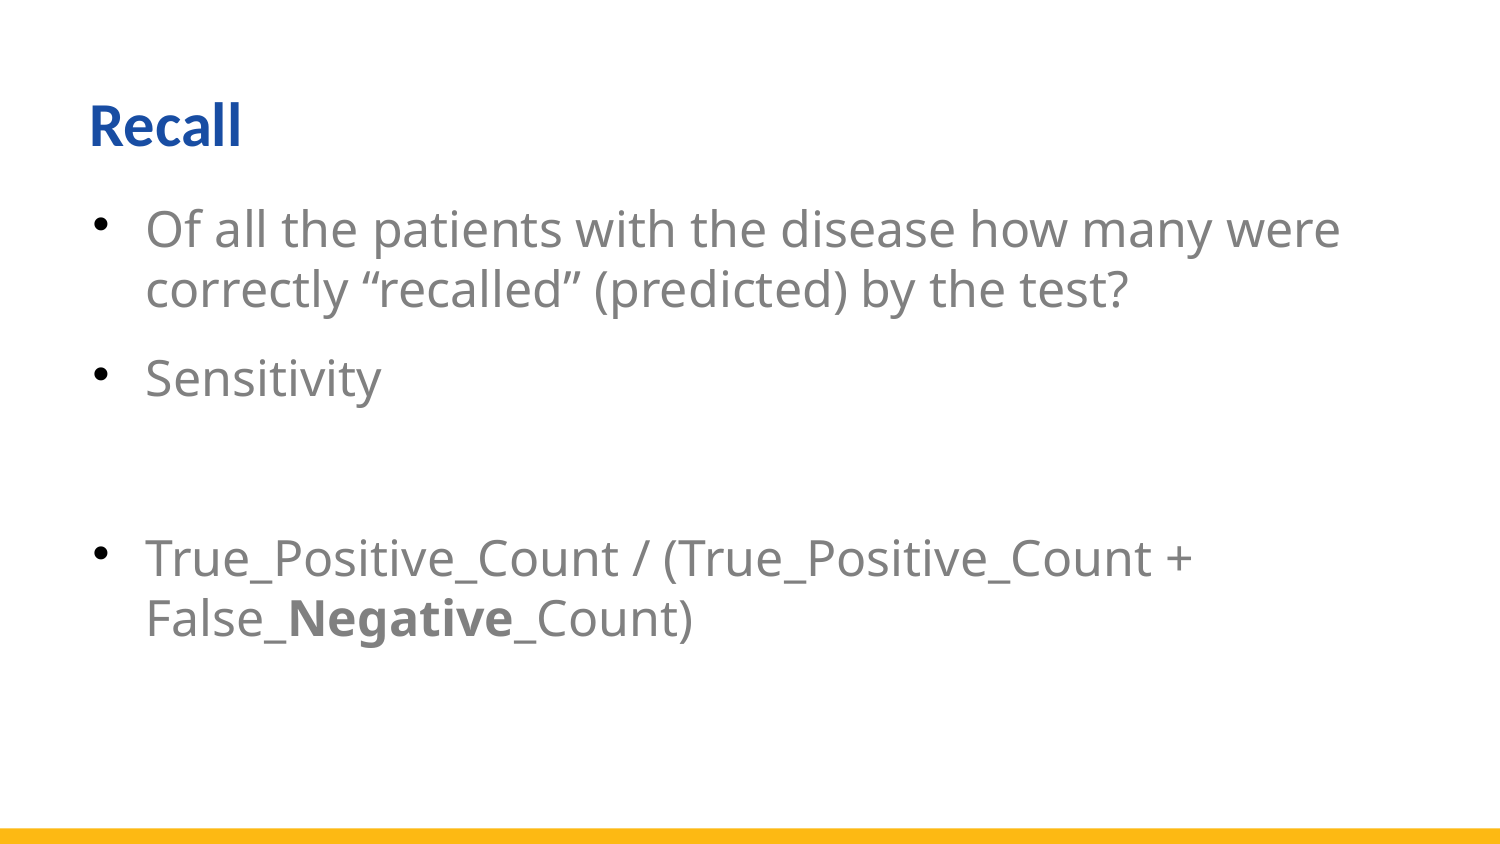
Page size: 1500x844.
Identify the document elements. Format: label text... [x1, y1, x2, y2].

text_box Recall [75, 0, 1425, 197]
text_box Of all the patients with the disease how many were correctly “recalled” (predicted) by the test? Sensitivity True_Positive_Count / (True_Positive_Count + False_Negative_Count) [75, 197, 1425, 687]
